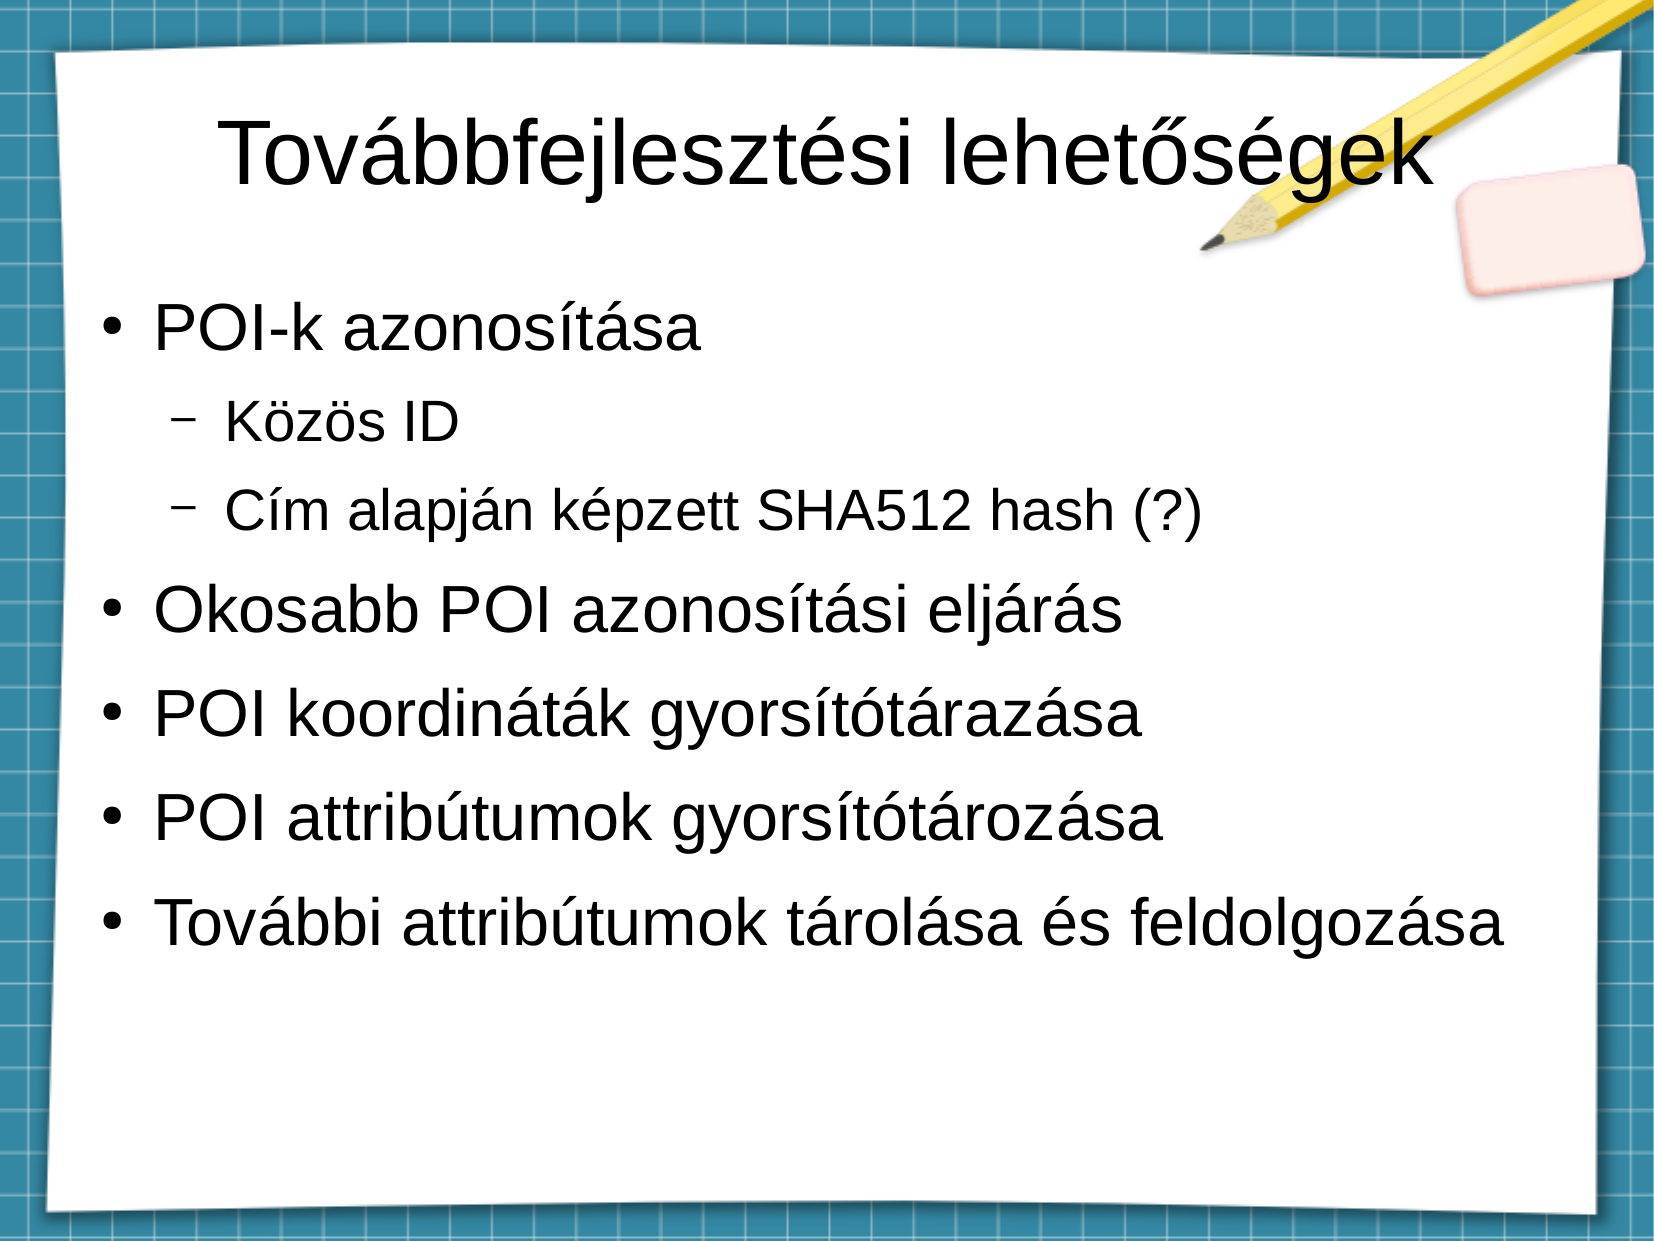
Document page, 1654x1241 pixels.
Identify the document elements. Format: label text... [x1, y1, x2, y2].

list POI-k azonosítása Közös ID Cím alapján képzett SHA512 hash (?) Okosabb POI azonosítási eljárás POI koordináták gyorsítótárazása POI attribútumok gyorsítótározása További attribútumok tárolása és feldolgozása [82, 290, 1571, 1010]
picture [0, 0, 1654, 1241]
title Továbbfejlesztési lehetőségek [82, 49, 1571, 257]
